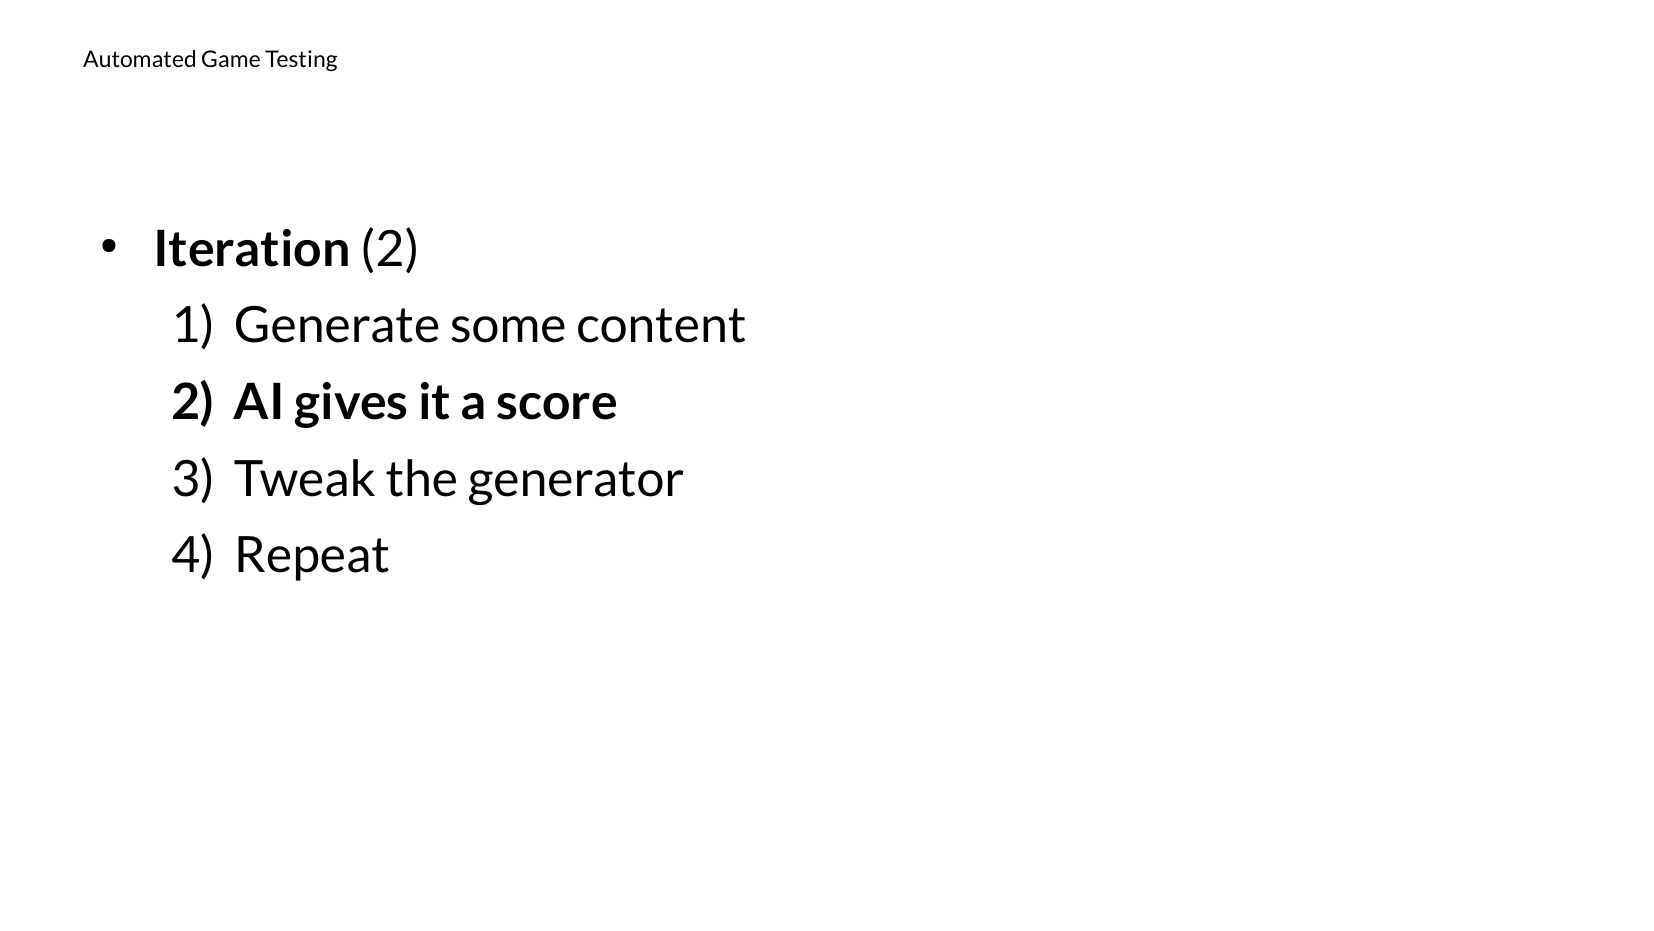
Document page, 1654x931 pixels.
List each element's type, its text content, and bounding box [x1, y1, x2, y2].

title Automated Game Testing [83, 0, 1571, 119]
list Iteration (2) Generate some content AI gives it a score Tweak the generator Repeat [82, 217, 1571, 839]
